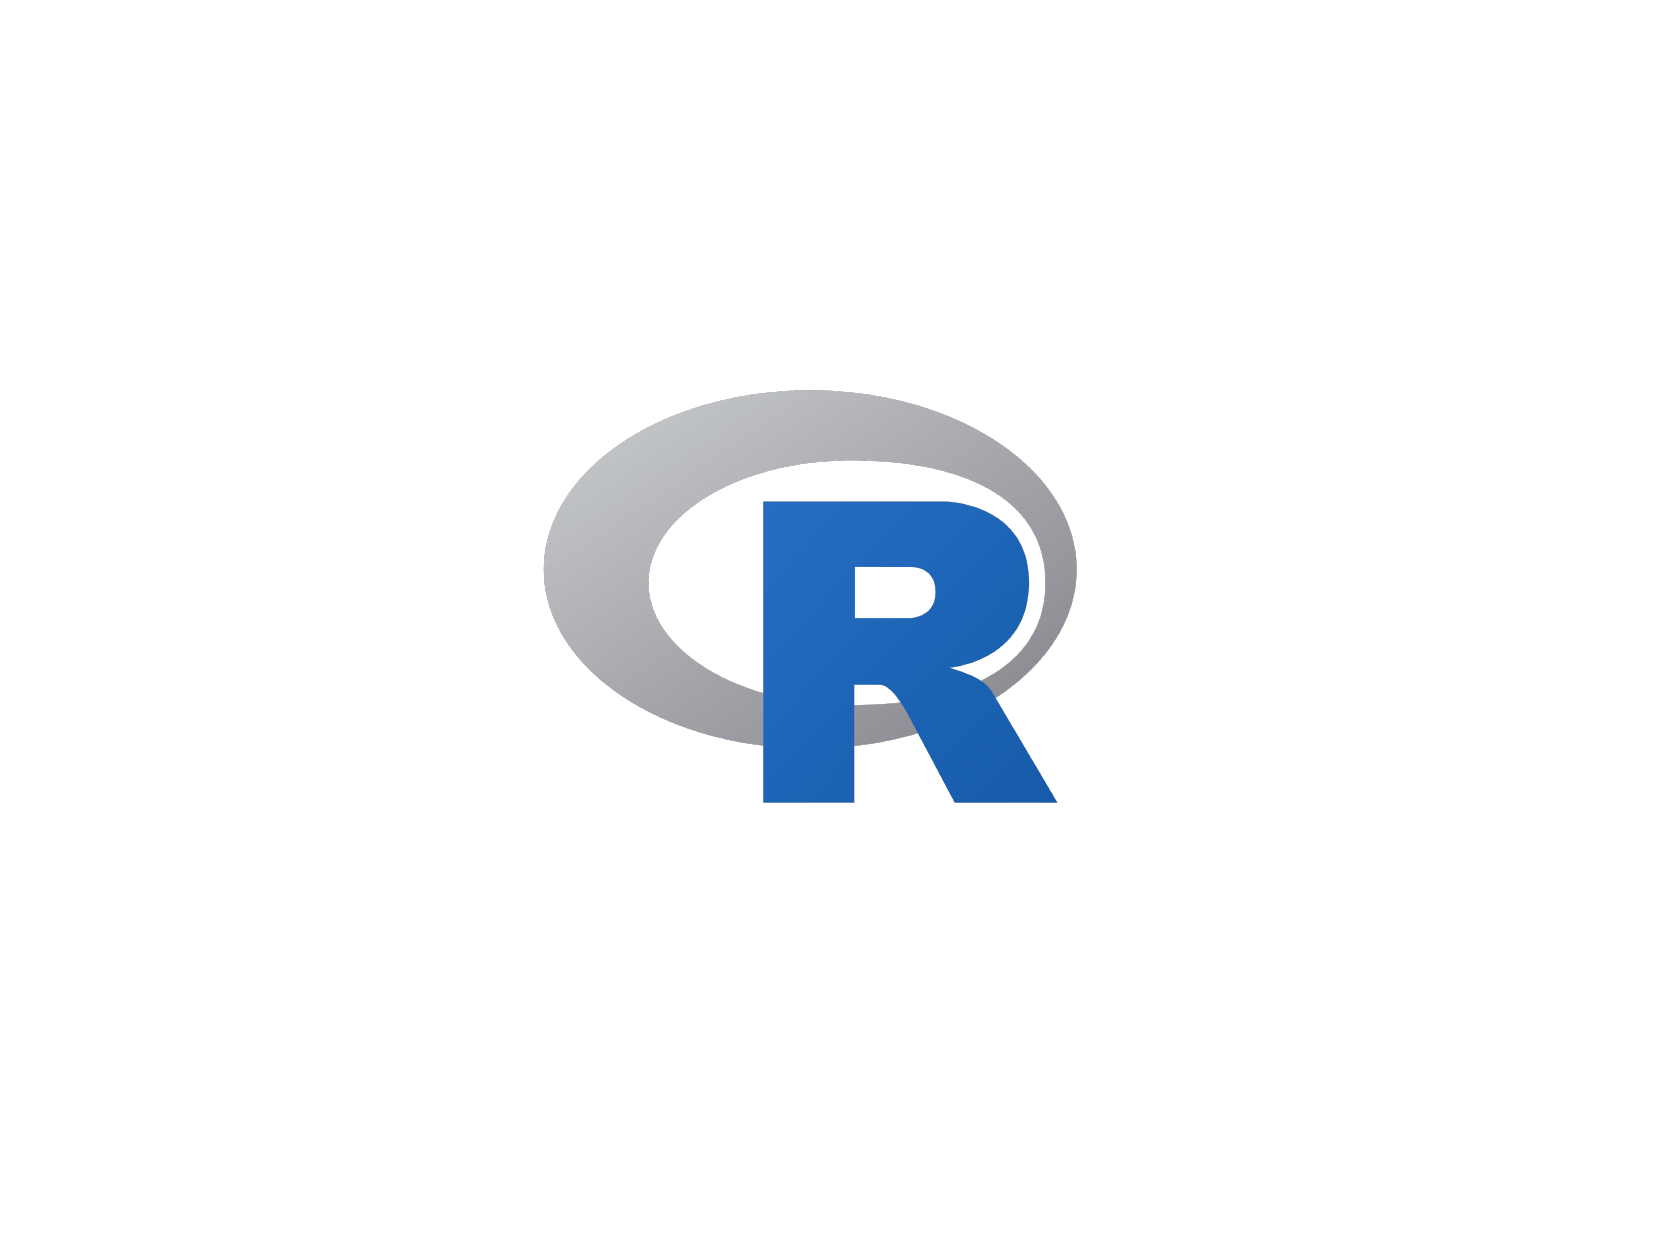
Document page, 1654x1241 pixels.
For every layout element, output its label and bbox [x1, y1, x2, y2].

picture [543, 388, 1078, 804]
